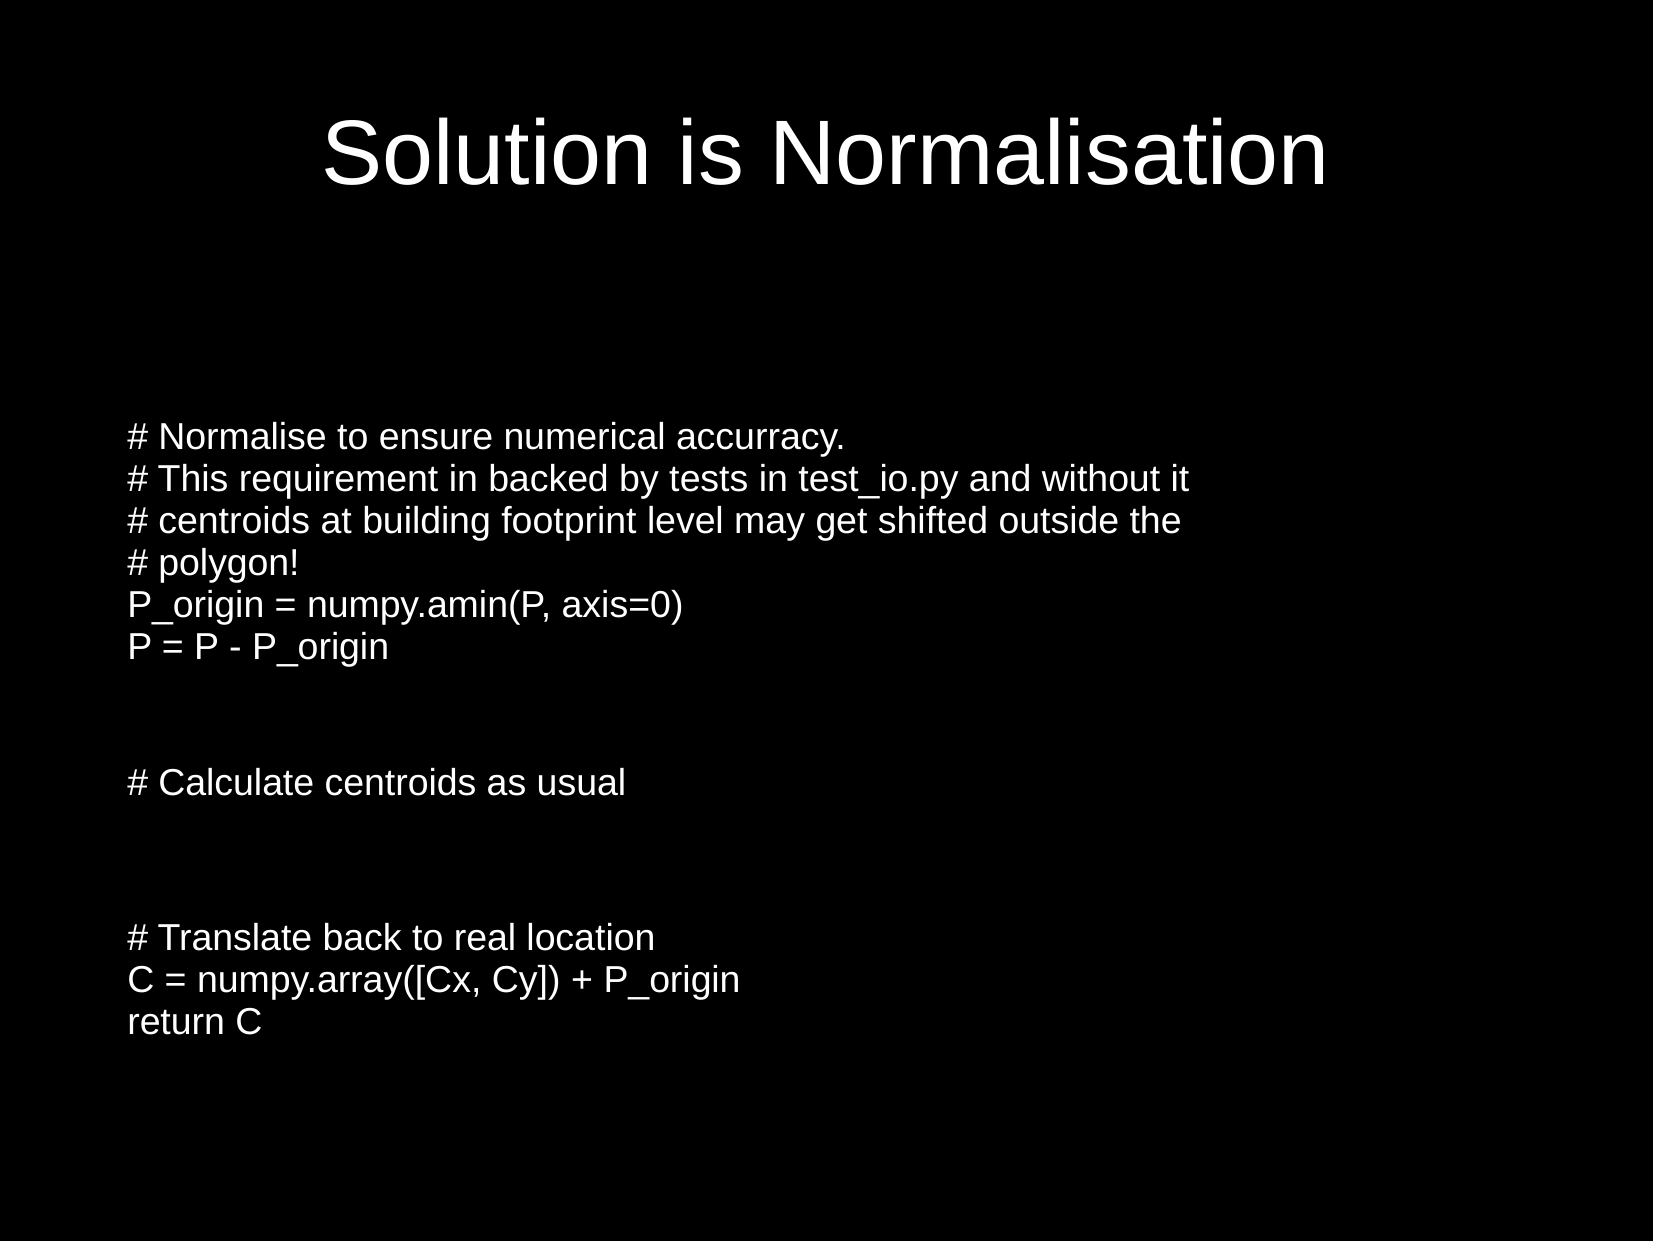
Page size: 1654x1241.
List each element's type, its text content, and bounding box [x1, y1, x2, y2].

text_box # Normalise to ensure numerical accurracy. # This requirement in backed by tests in test_io.py and without it # centroids at building footprint level may get shifted outside the # polygon! P_origin = numpy.amin(P, axis=0) P = P - P_origin [112, 408, 1247, 676]
text_box # Calculate centroids as usual [112, 712, 798, 854]
title Solution is Normalisation [82, 49, 1571, 257]
text_box # Translate back to real location C = numpy.array([Cx, Cy]) + P_origin return C [112, 909, 798, 1051]
